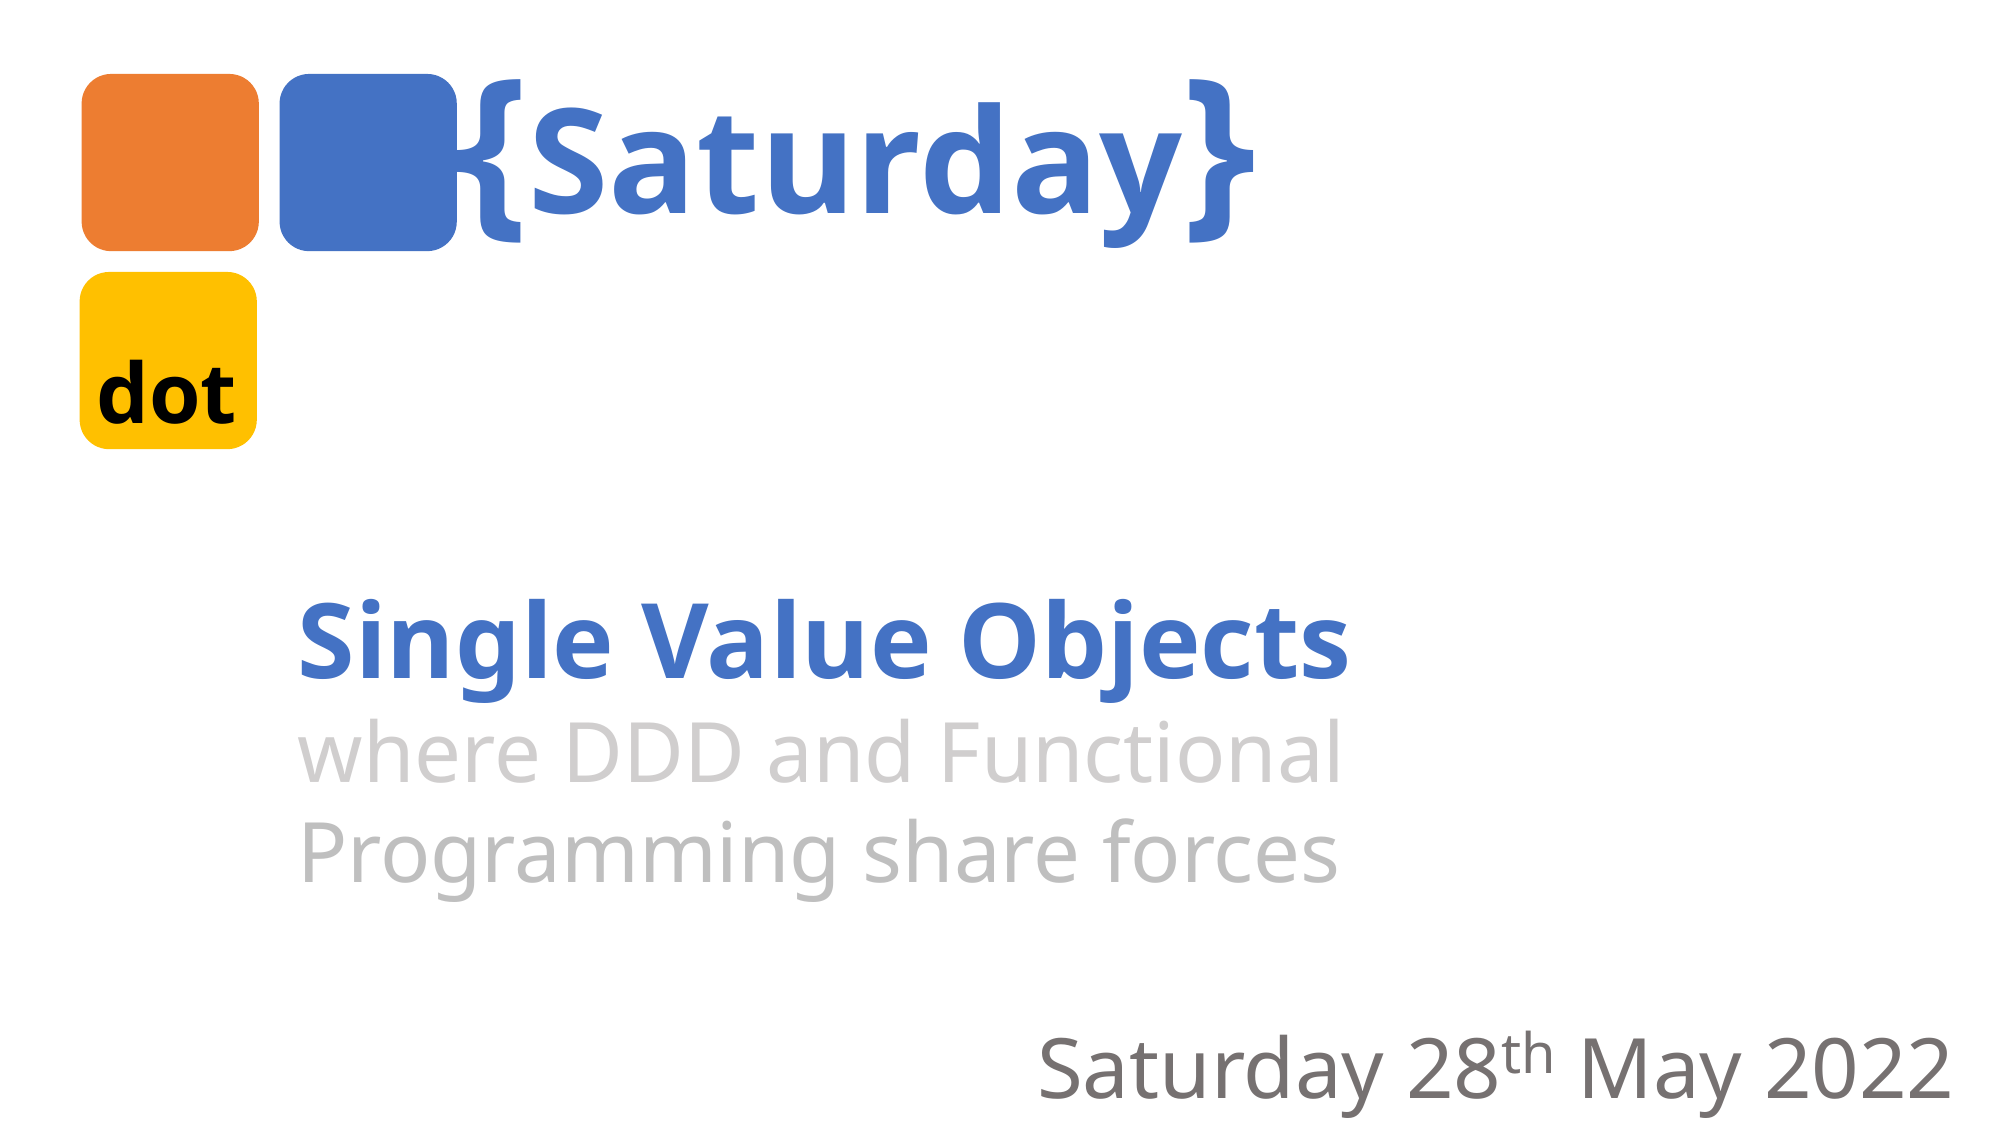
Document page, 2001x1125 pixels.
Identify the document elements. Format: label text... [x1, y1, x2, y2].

text_box Saturday 28th May 2022 [1022, 1007, 2000, 1124]
text_box [79, 271, 257, 332]
text_box ned [267, 213, 698, 482]
text_box Single Value Objects where DDD and Functional Programming share forces [282, 567, 1853, 911]
text_box {Saturday} [439, 18, 1233, 261]
text_box [81, 73, 259, 252]
text_box dot [0, 332, 267, 449]
text_box [279, 73, 439, 213]
